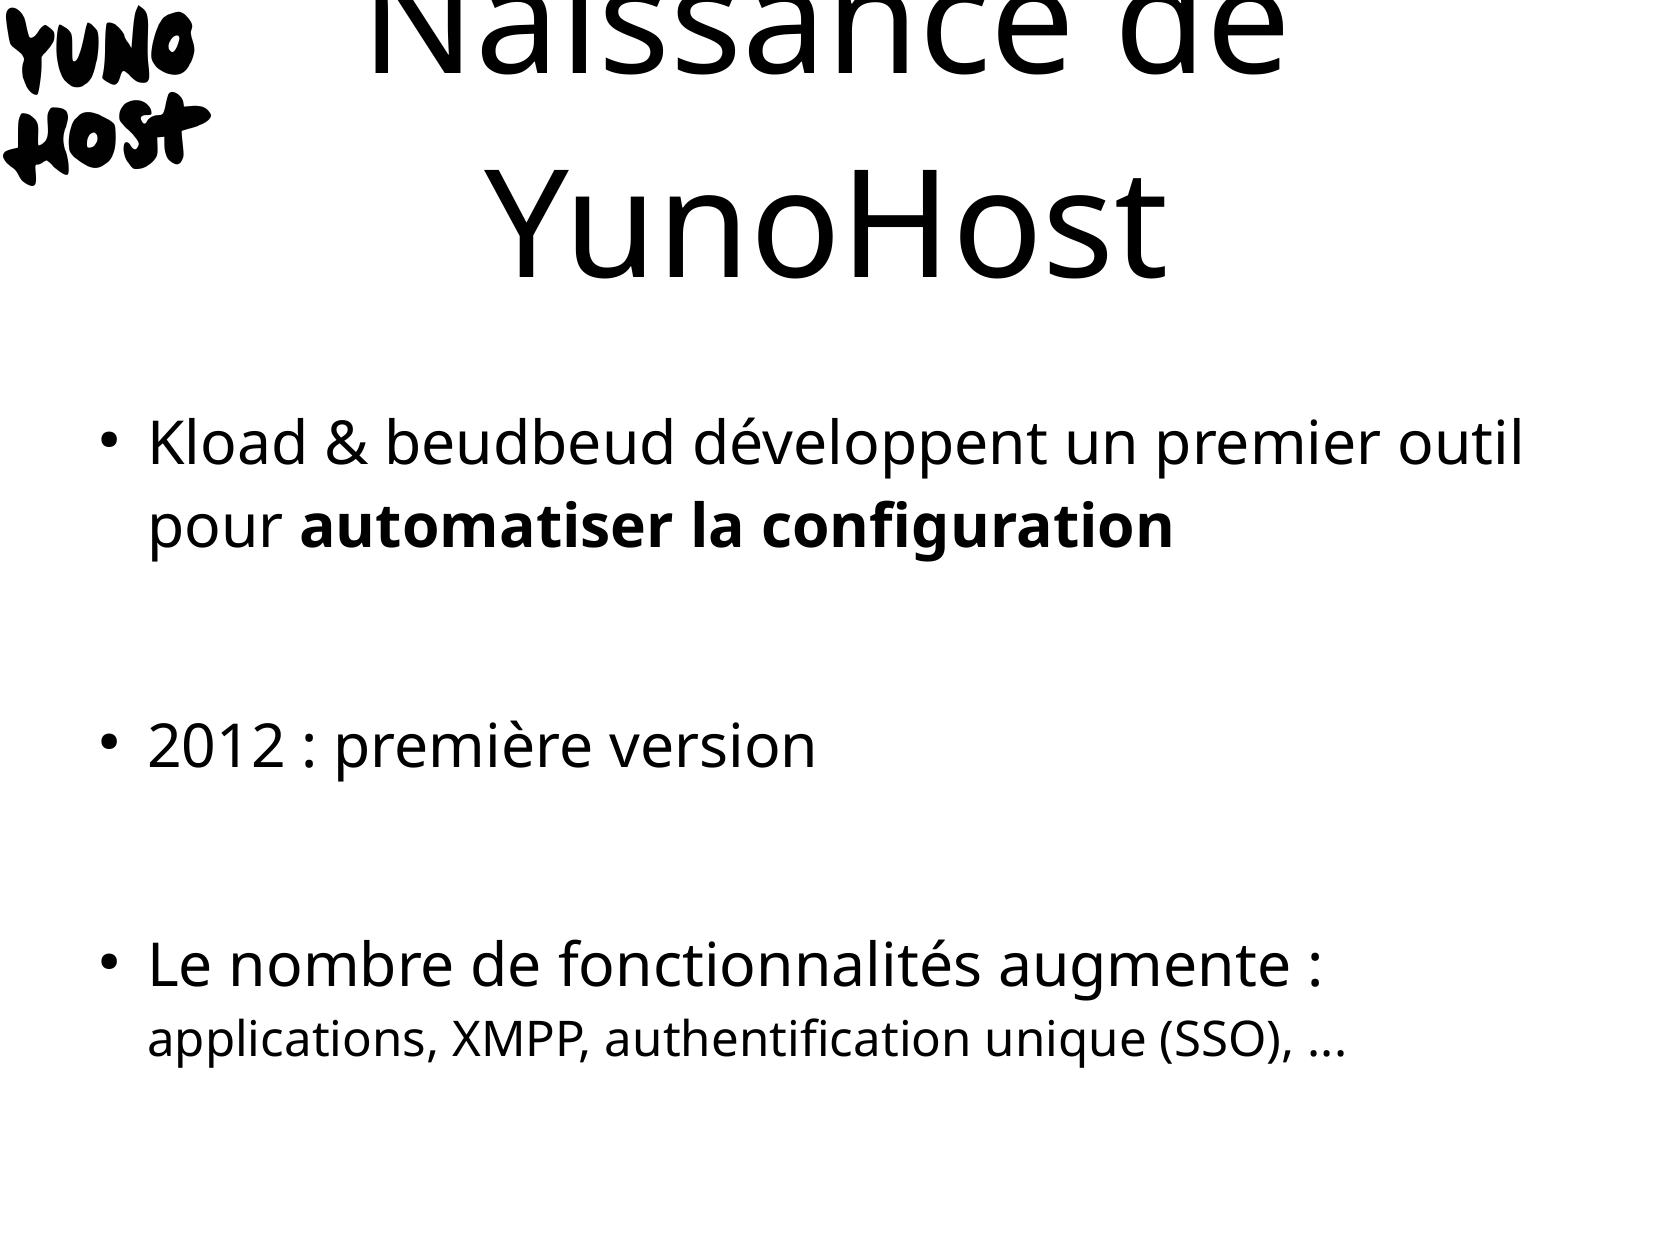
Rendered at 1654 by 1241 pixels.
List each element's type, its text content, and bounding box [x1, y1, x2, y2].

title Naissance de YunoHost [82, 13, 1571, 222]
list Kload & beudbeud développent un premier outil pour automatiser la configuration 2012 : première version Le nombre de fonctionnalités augmente : applications, XMPP, authentification unique (SSO), ... [82, 290, 1571, 1084]
picture [3, 5, 211, 186]
